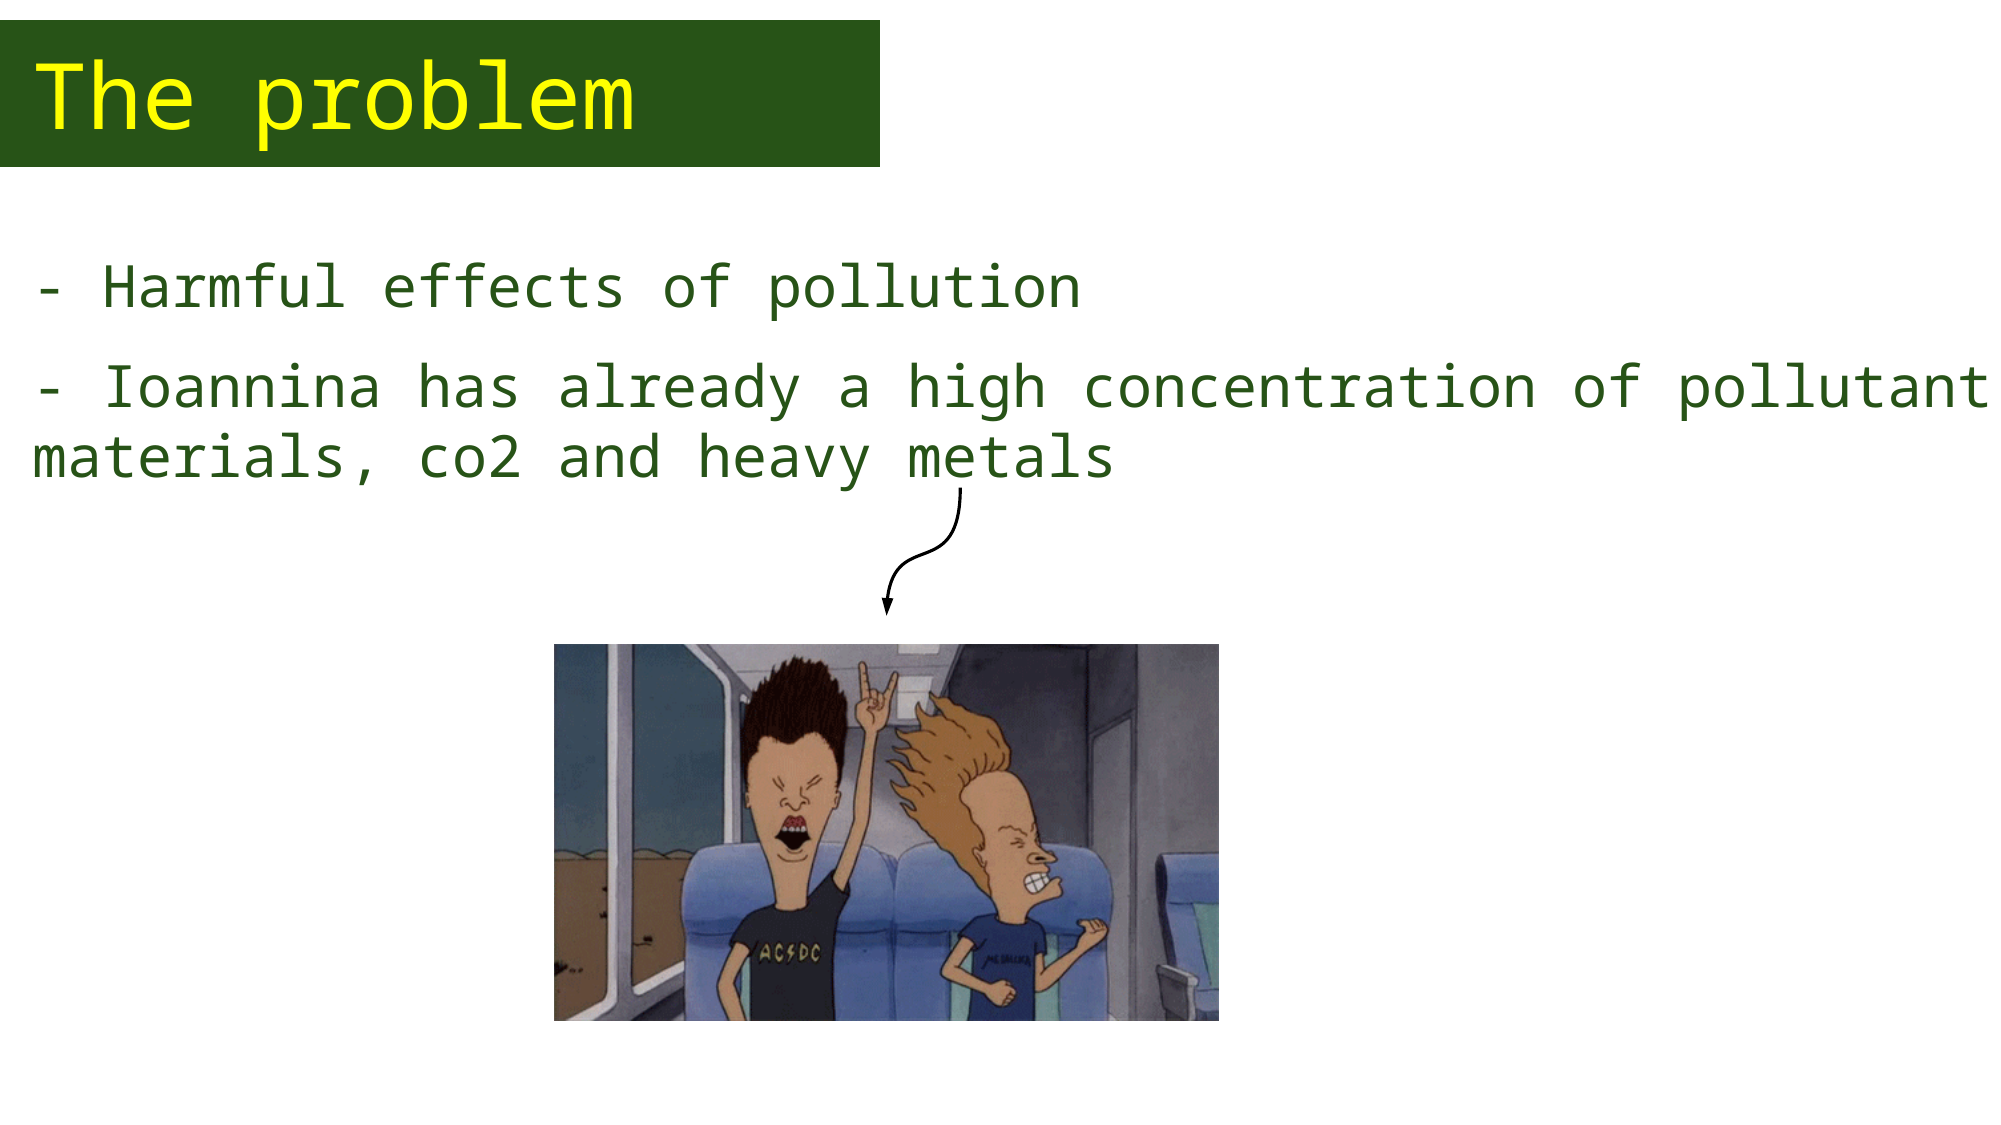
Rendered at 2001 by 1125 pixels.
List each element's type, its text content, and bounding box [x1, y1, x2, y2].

text_box The problem [17, 30, 881, 157]
text_box - Ioannina has already a high concentration of pollutant materials, co2 and heavy metals [17, 341, 2000, 499]
text_box [0, 20, 880, 167]
picture [554, 644, 1219, 1021]
text_box - Harmful effects of pollution [17, 242, 1955, 328]
